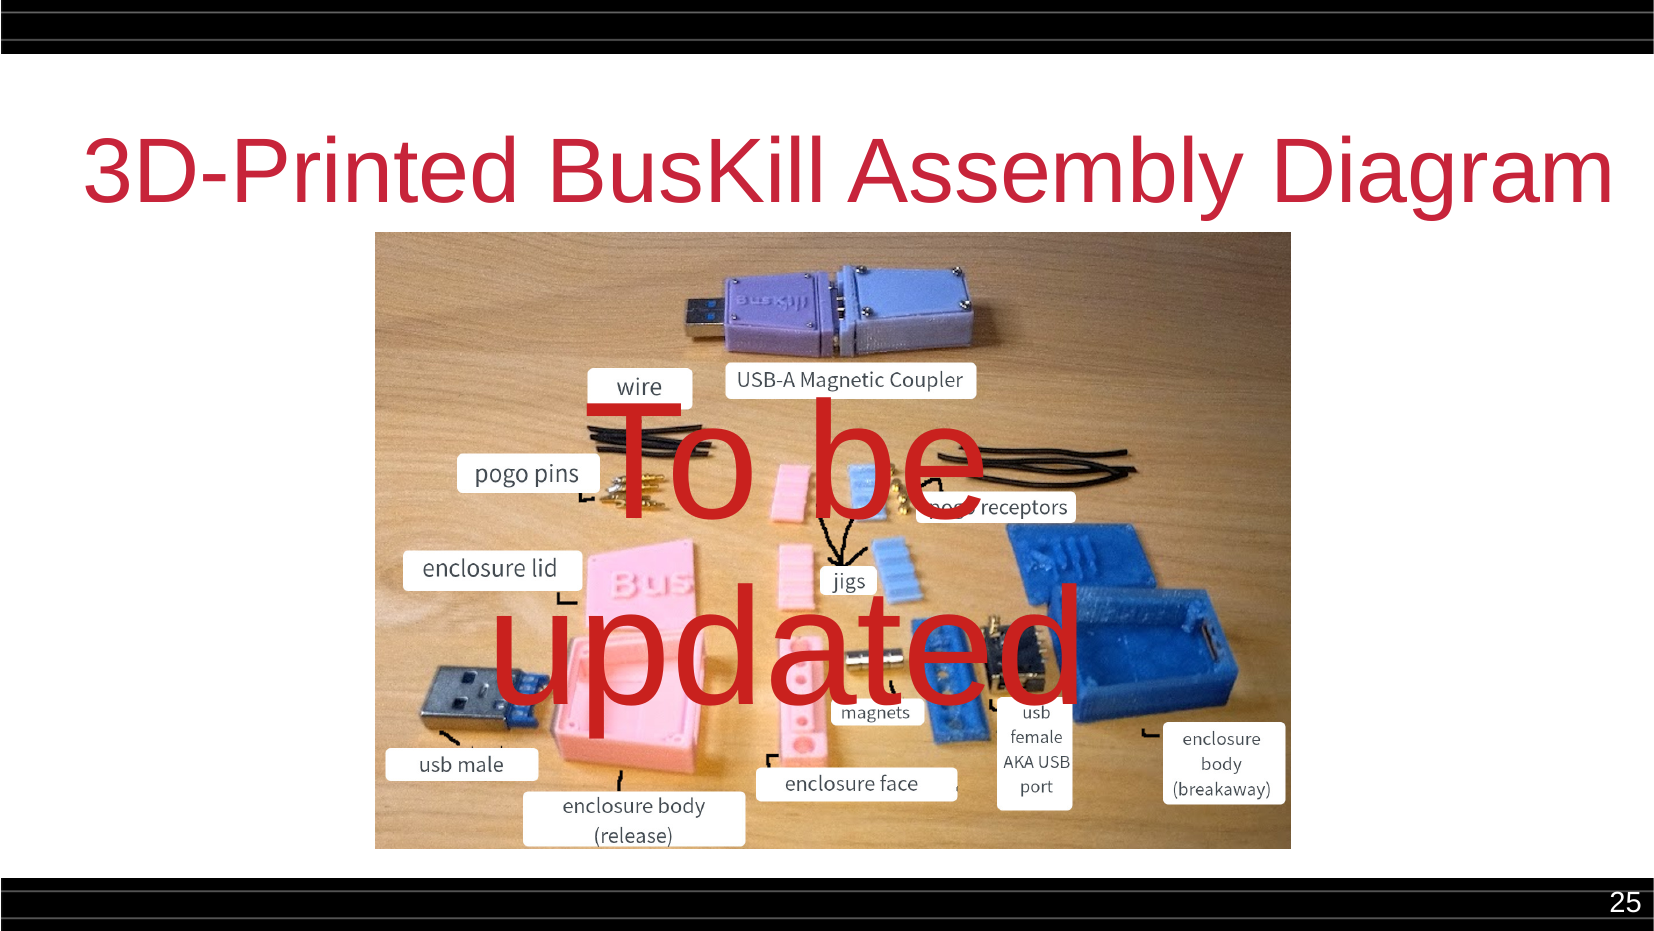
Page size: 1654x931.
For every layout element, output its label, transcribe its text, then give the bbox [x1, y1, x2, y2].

title 3D-Printed BusKill Assembly Diagram [82, 67, 1636, 273]
text_box To be updated [345, 360, 1231, 748]
picture [1, 878, 1654, 931]
picture [375, 232, 1291, 849]
picture [1, 0, 1654, 54]
